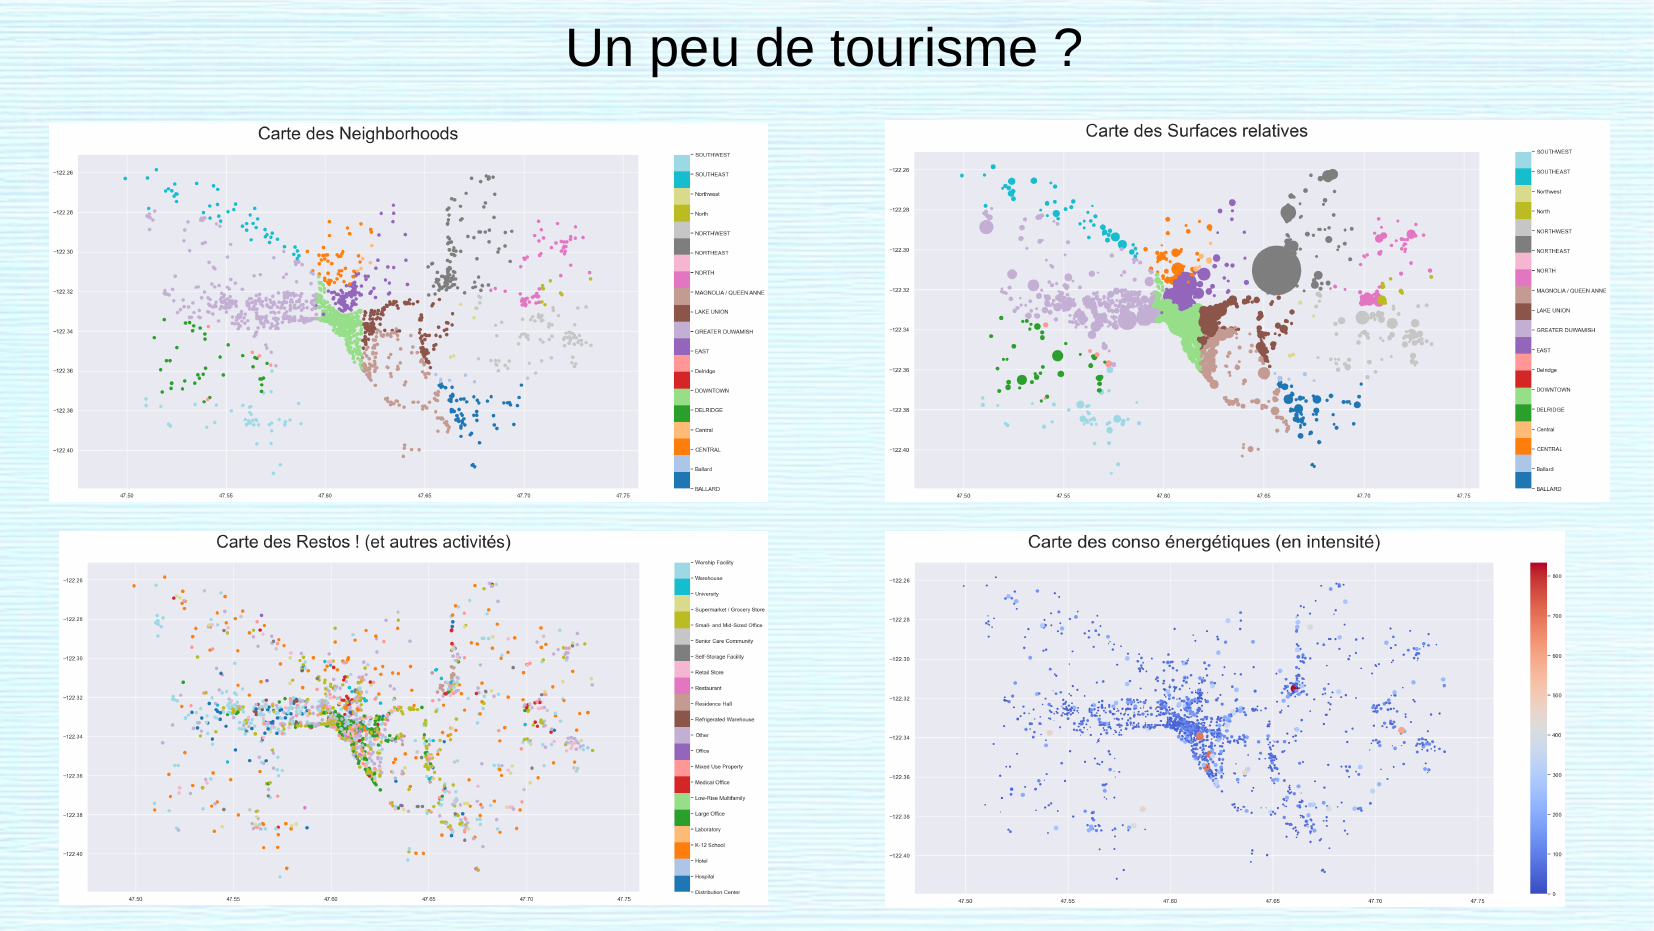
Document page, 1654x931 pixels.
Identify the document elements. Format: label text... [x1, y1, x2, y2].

picture [885, 531, 1565, 907]
picture [59, 531, 768, 905]
picture [885, 120, 1610, 502]
title Un peu de tourisme ? [88, 0, 1577, 126]
picture [49, 123, 768, 502]
